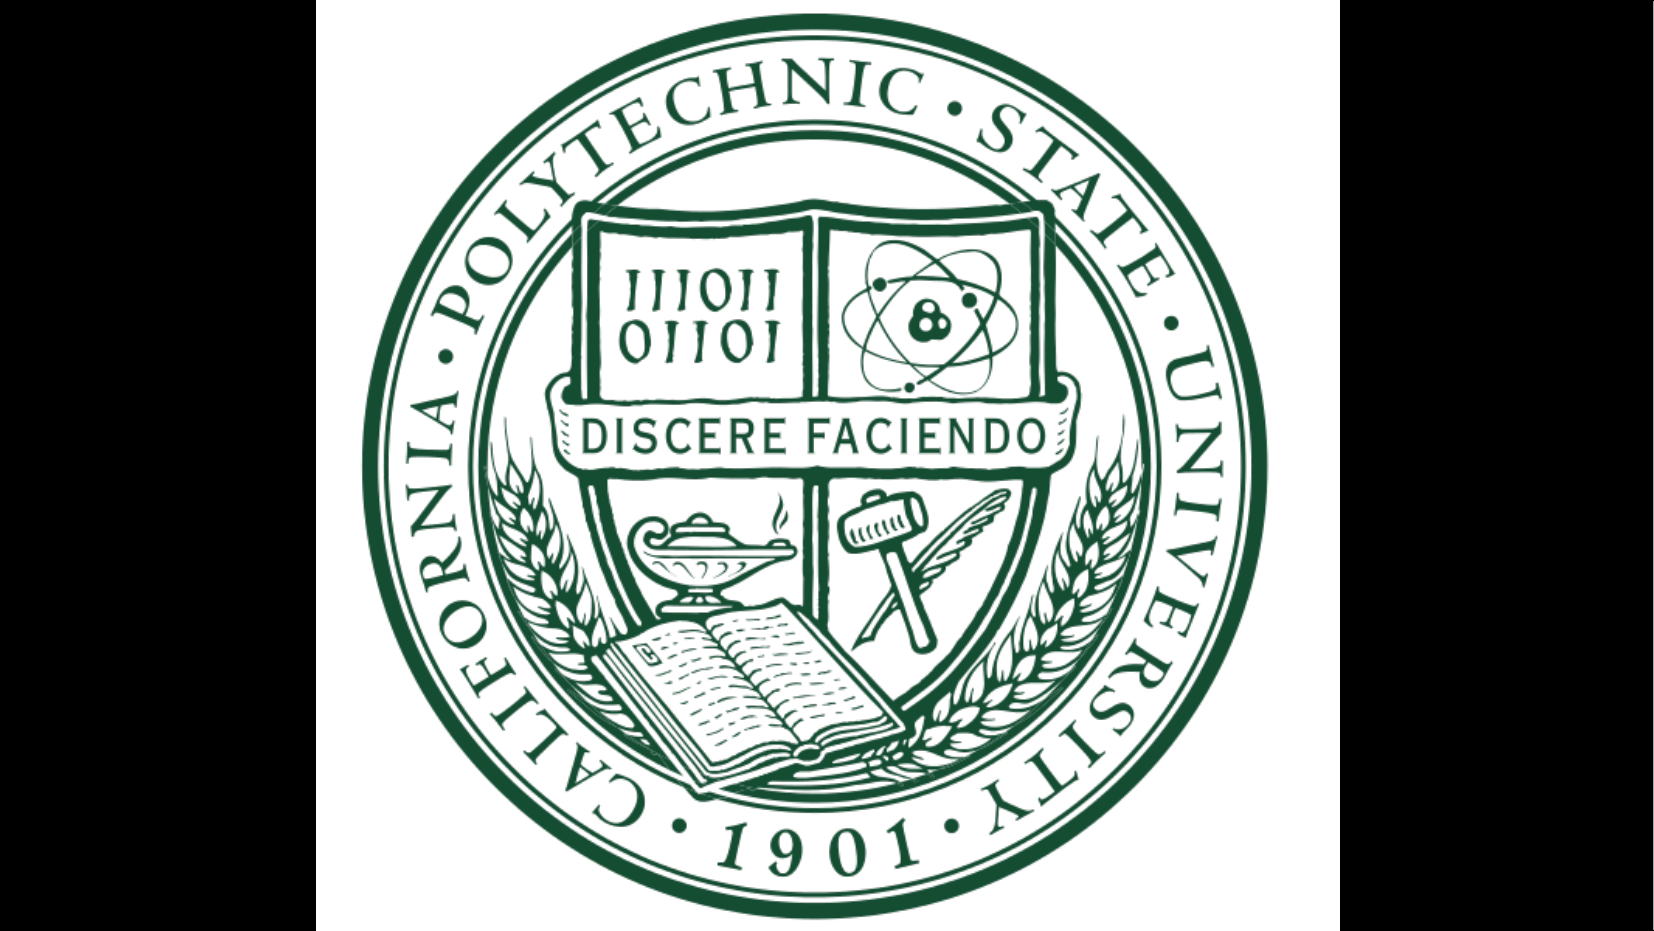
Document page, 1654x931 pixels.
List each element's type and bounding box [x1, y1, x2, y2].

picture [347, 0, 1278, 931]
text_box [0, 0, 316, 931]
text_box [1340, 0, 1654, 931]
